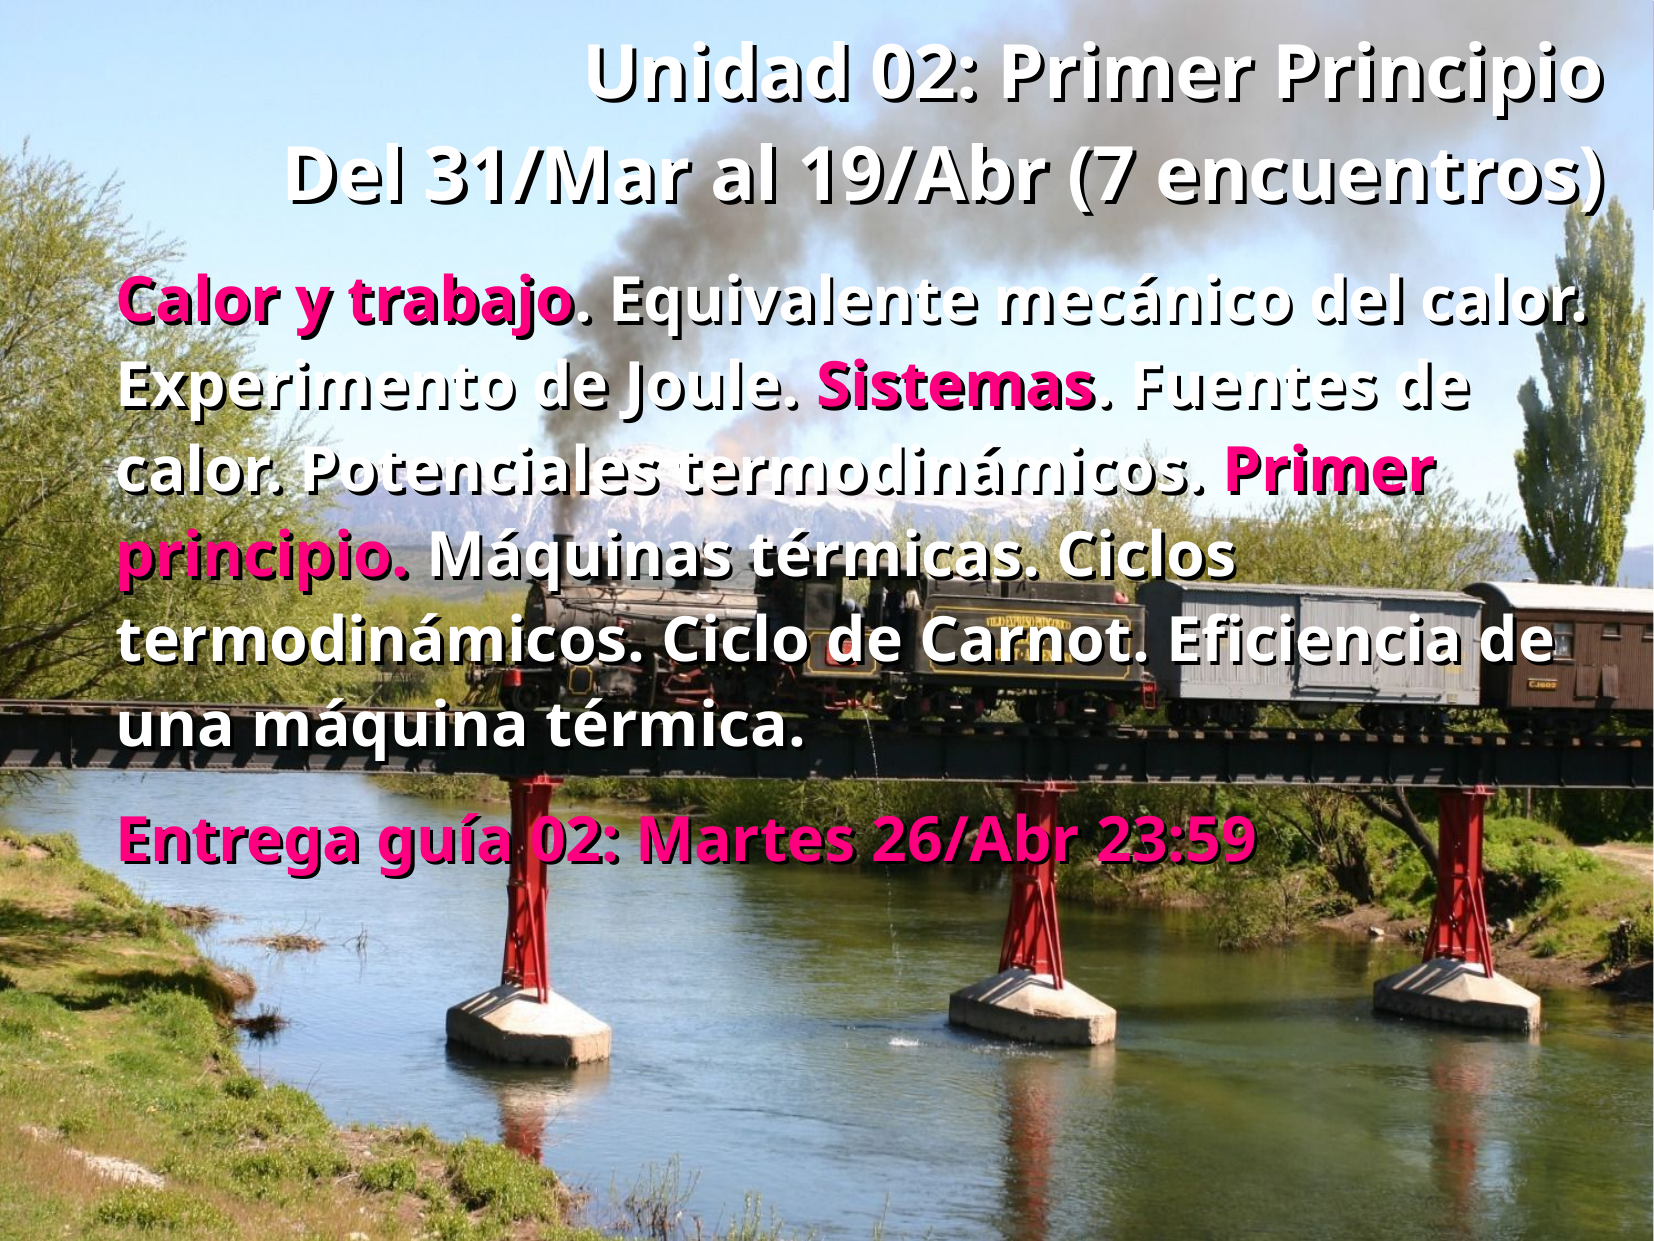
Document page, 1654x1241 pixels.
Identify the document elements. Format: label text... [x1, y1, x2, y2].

title Unidad 02: Primer Principio Del 31/Mar al 19/Abr (7 encuentros) [45, 0, 1606, 252]
picture [0, 0, 1654, 1241]
list Calor y trabajo. Equivalente mecánico del calor. Experimento de Joule. Sistemas. Fuentes de calor. Potenciales termodinámicos. Primer principio. Máquinas térmicas. Ciclos termodinámicos. Ciclo de Carnot. Eficiencia de una máquina térmica. Entrega guía 02: Martes 26/Abr 23:59 [45, 255, 1606, 1156]
